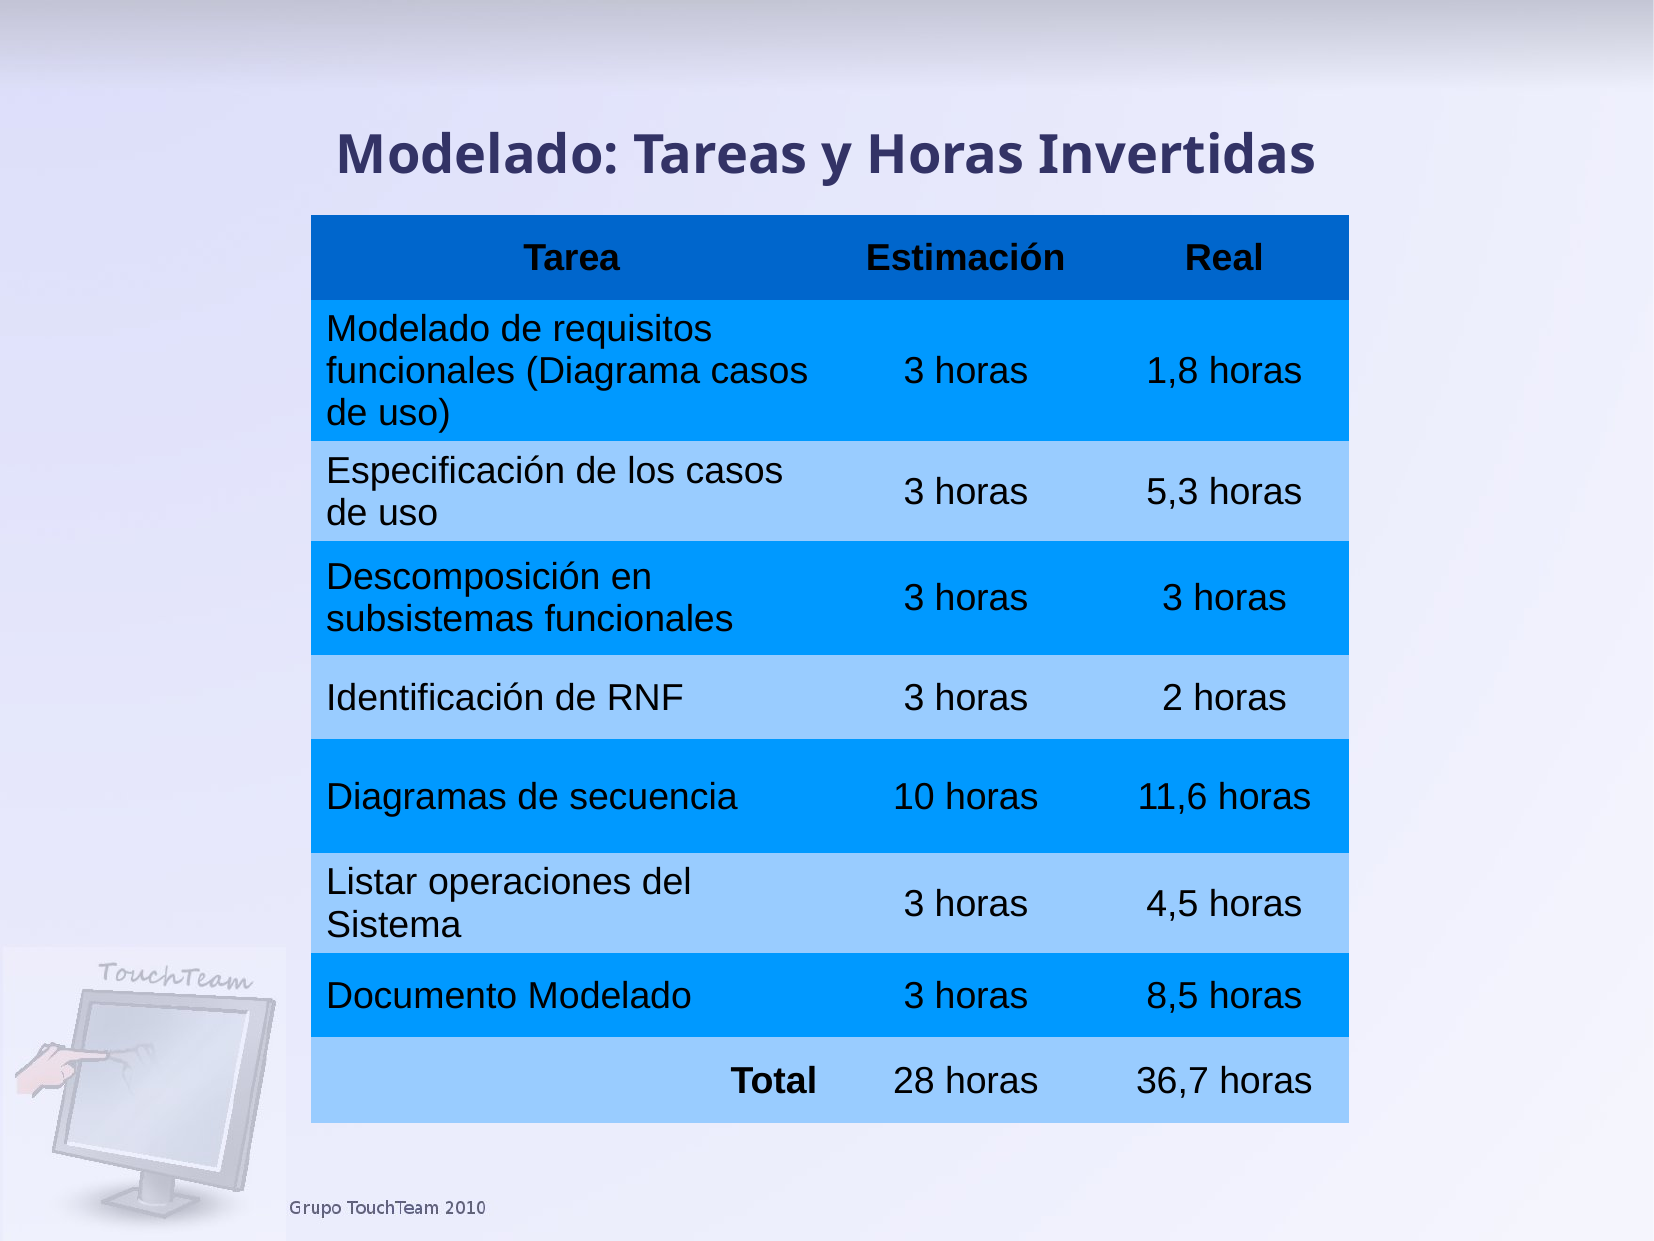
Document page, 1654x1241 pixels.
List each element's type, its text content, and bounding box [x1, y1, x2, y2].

table_cell Especificación de los casos de uso [311, 441, 832, 541]
table_header Tarea [311, 215, 832, 300]
table_cell Listar operaciones del Sistema [311, 853, 832, 953]
table_cell 4,5 horas [1100, 853, 1349, 953]
table_cell 3 horas [832, 541, 1100, 655]
table_cell Identificación de RNF [311, 655, 832, 739]
table_cell 10 horas [832, 739, 1100, 853]
table_cell Total [311, 1037, 832, 1123]
table_cell 11,6 horas [1100, 739, 1349, 853]
table_cell 3 horas [1100, 541, 1349, 655]
table_cell 1,8 horas [1100, 300, 1349, 441]
table_header Estimación [832, 215, 1100, 300]
table_cell 3 horas [832, 441, 1100, 541]
title Modelado: Tareas y Horas Invertidas [82, 49, 1571, 257]
table_cell 2 horas [1100, 655, 1349, 739]
table_cell 5,3 horas [1100, 441, 1349, 541]
table_cell 8,5 horas [1100, 953, 1349, 1037]
table_cell Modelado de requisitos funcionales (Diagrama casos de uso) [311, 300, 832, 441]
table_cell 3 horas [832, 655, 1100, 739]
table_cell 3 horas [832, 300, 1100, 441]
table_header Real [1100, 215, 1349, 300]
table_cell Documento Modelado [311, 953, 832, 1037]
table_cell Descomposición en subsistemas funcionales [311, 541, 832, 655]
table_cell 28 horas [832, 1037, 1100, 1123]
table_cell Diagramas de secuencia [311, 739, 832, 853]
table_cell 36,7 horas [1100, 1037, 1349, 1123]
table_cell 3 horas [832, 853, 1100, 953]
picture [0, 0, 1654, 1241]
table_cell 3 horas [832, 953, 1100, 1037]
